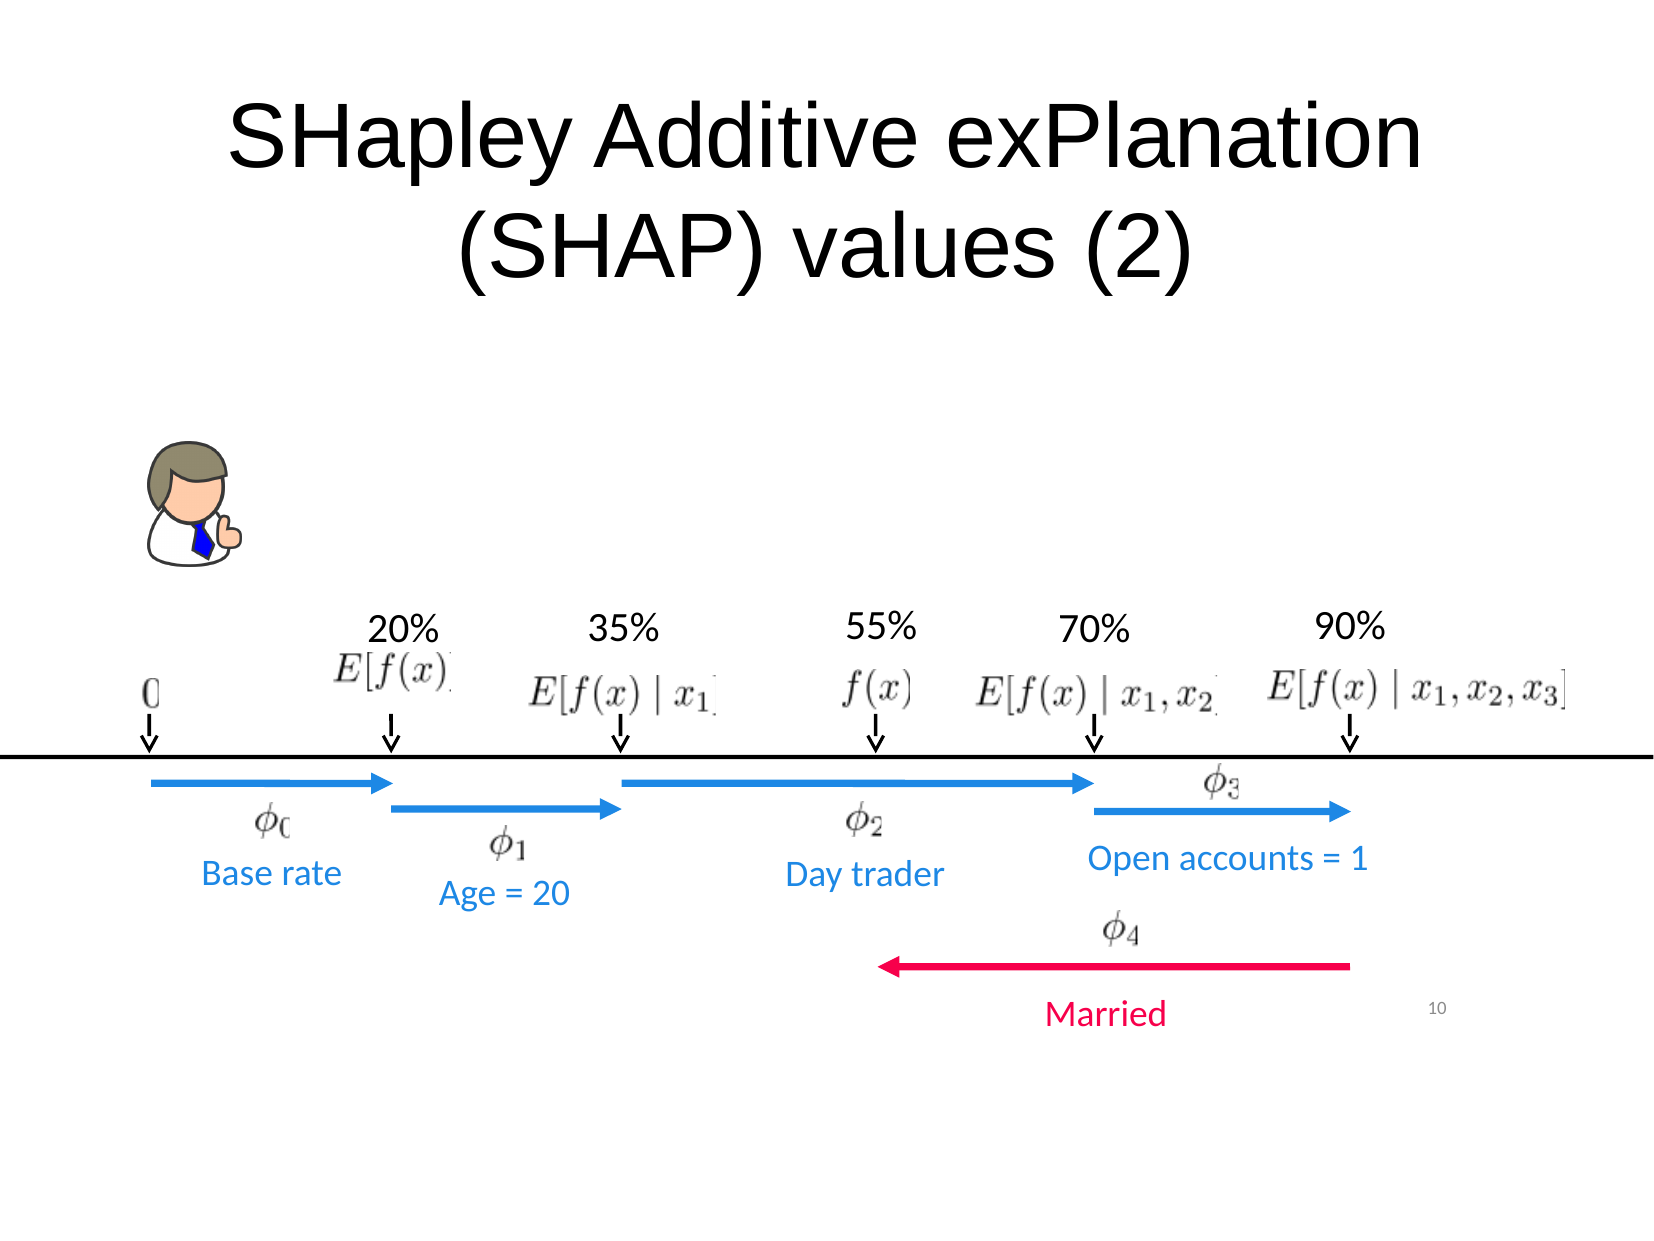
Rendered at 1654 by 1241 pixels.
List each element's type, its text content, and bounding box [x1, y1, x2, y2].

picture [1102, 910, 1138, 947]
text_box 55% [830, 590, 933, 656]
picture [139, 678, 159, 709]
picture [1267, 669, 1565, 710]
text_box Open accounts = 1 [1072, 825, 1384, 886]
picture [528, 675, 716, 716]
text_box 70% [1043, 593, 1146, 659]
text_box 20% [352, 593, 455, 659]
picture [973, 675, 1218, 716]
picture [147, 441, 242, 567]
picture [1203, 763, 1239, 800]
title SHapley Additive exPlanation (SHAP) values (2) [113, 66, 1540, 306]
text_box <number> [1183, 984, 1462, 1029]
picture [488, 825, 525, 860]
text_box Day trader [770, 841, 961, 902]
text_box 90% [1298, 590, 1401, 656]
picture [841, 669, 910, 710]
picture [332, 652, 451, 692]
picture [845, 801, 882, 837]
text_box Married [1029, 981, 1183, 1042]
text_box Age = 20 [423, 860, 586, 921]
text_box Base rate [186, 840, 358, 901]
text_box 35% [572, 592, 675, 658]
picture [254, 802, 290, 839]
